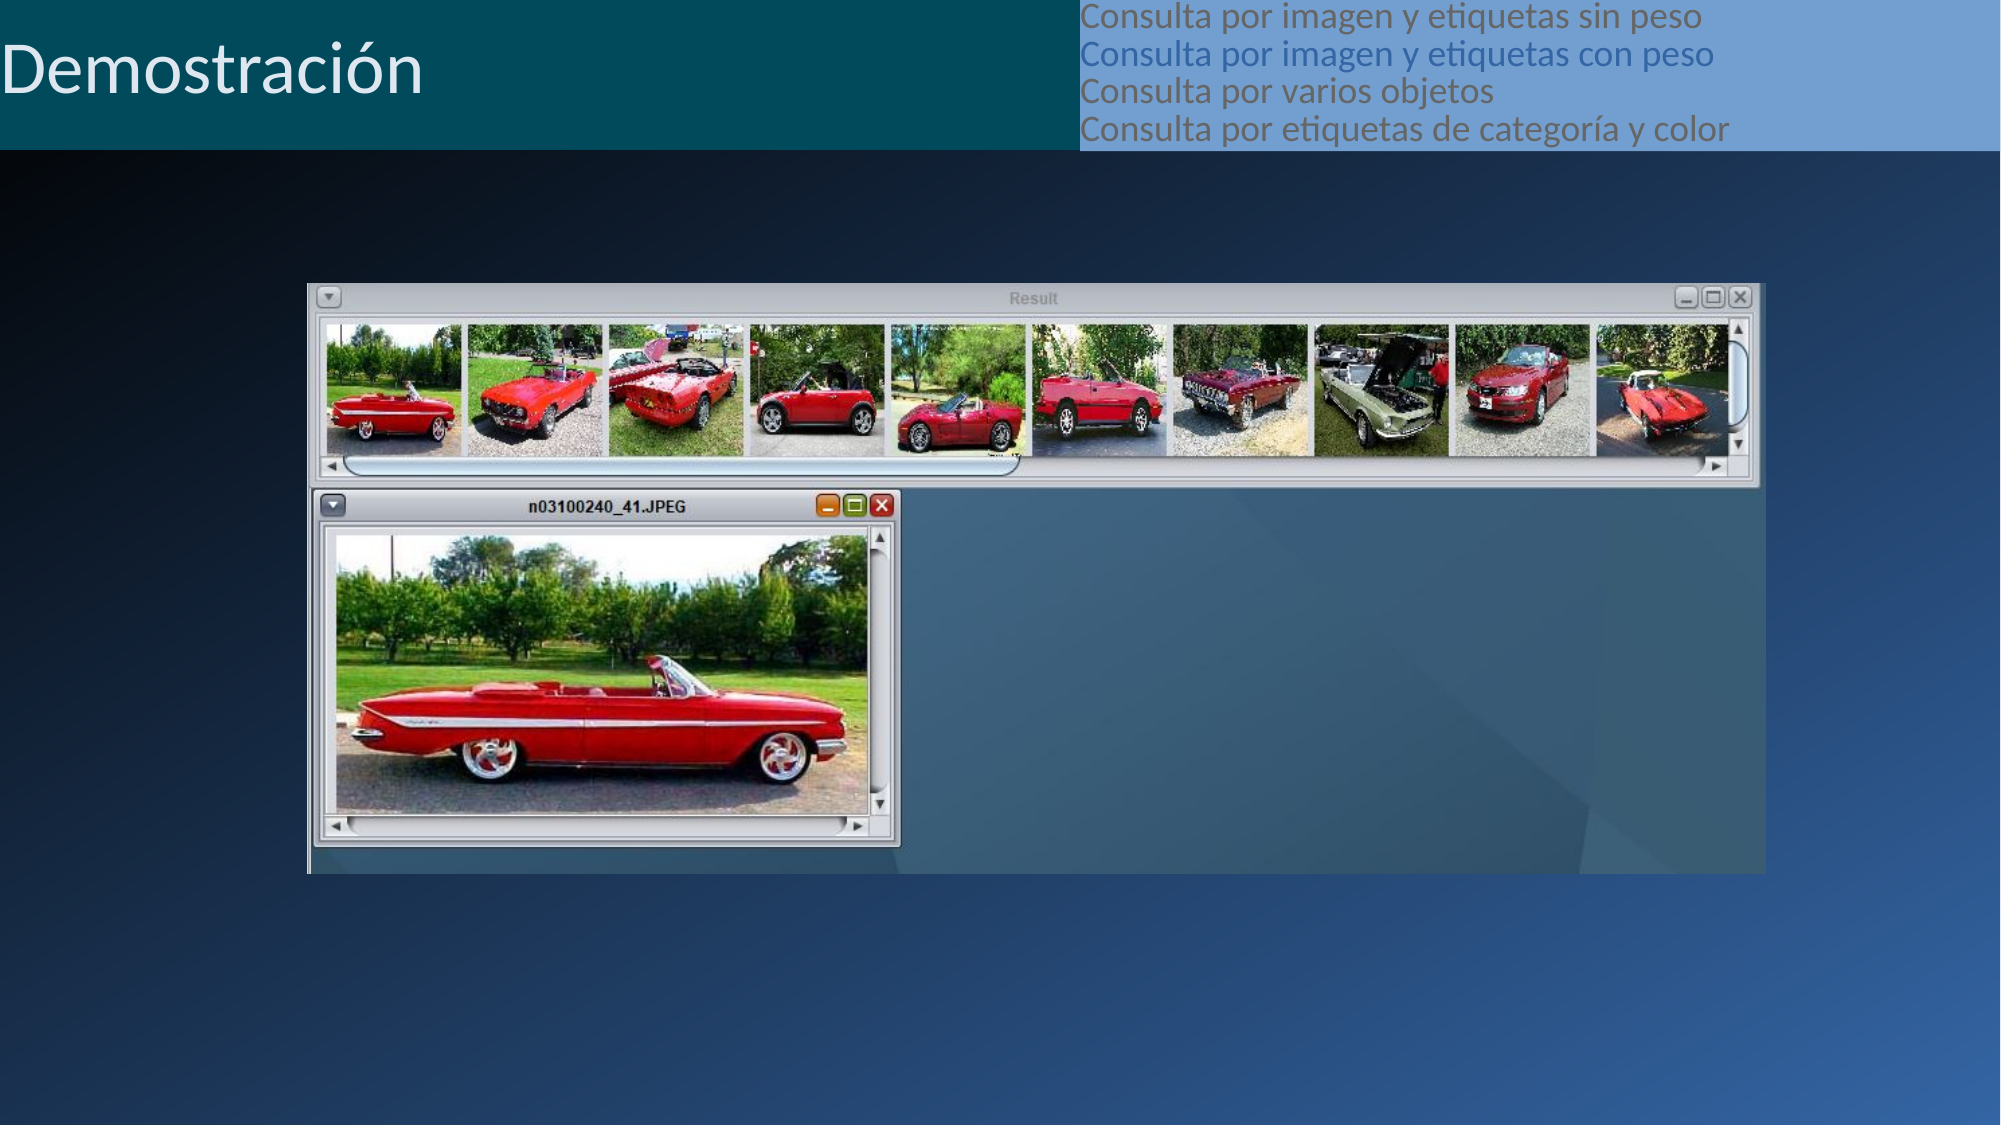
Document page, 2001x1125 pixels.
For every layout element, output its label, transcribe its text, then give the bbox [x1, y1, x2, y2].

title Consulta por imagen y etiquetas sin peso Consulta por imagen y etiquetas con peso Consulta por varios objetos Consulta por etiquetas de categoría y color [1080, 0, 2001, 152]
title Demostración [0, 0, 1080, 150]
picture [307, 283, 1766, 875]
